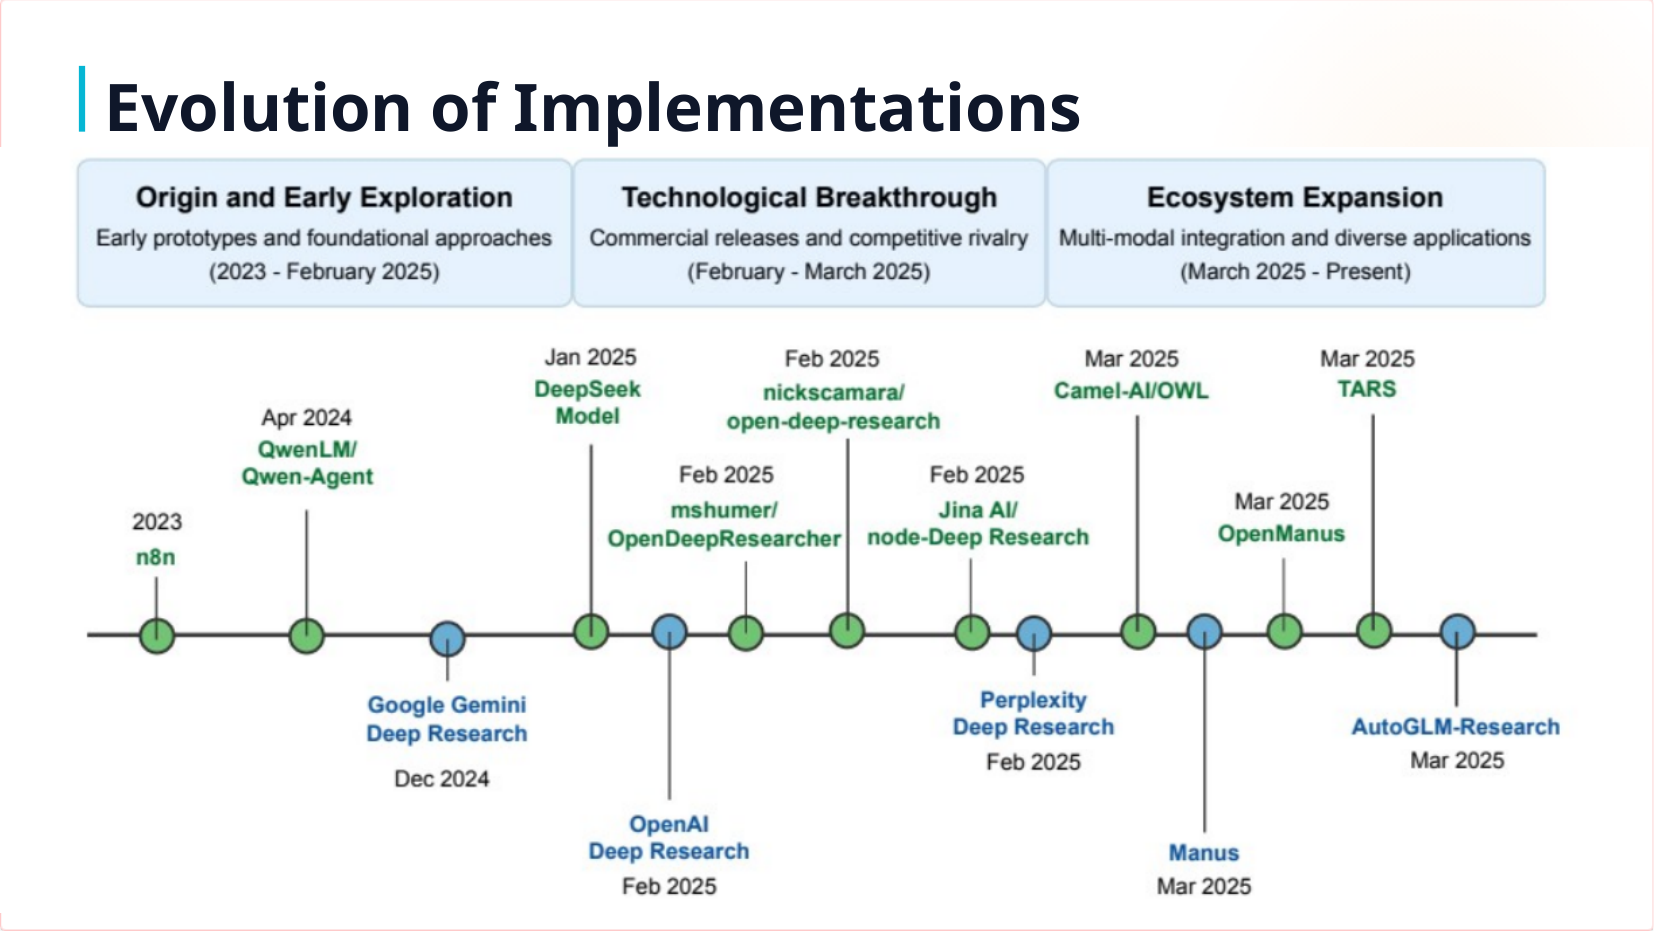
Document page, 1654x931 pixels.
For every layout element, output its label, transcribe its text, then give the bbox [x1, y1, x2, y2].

picture [0, 0, 1654, 931]
text_box [78, 65, 86, 132]
text_box Evolution of Implementations [104, 65, 1649, 145]
